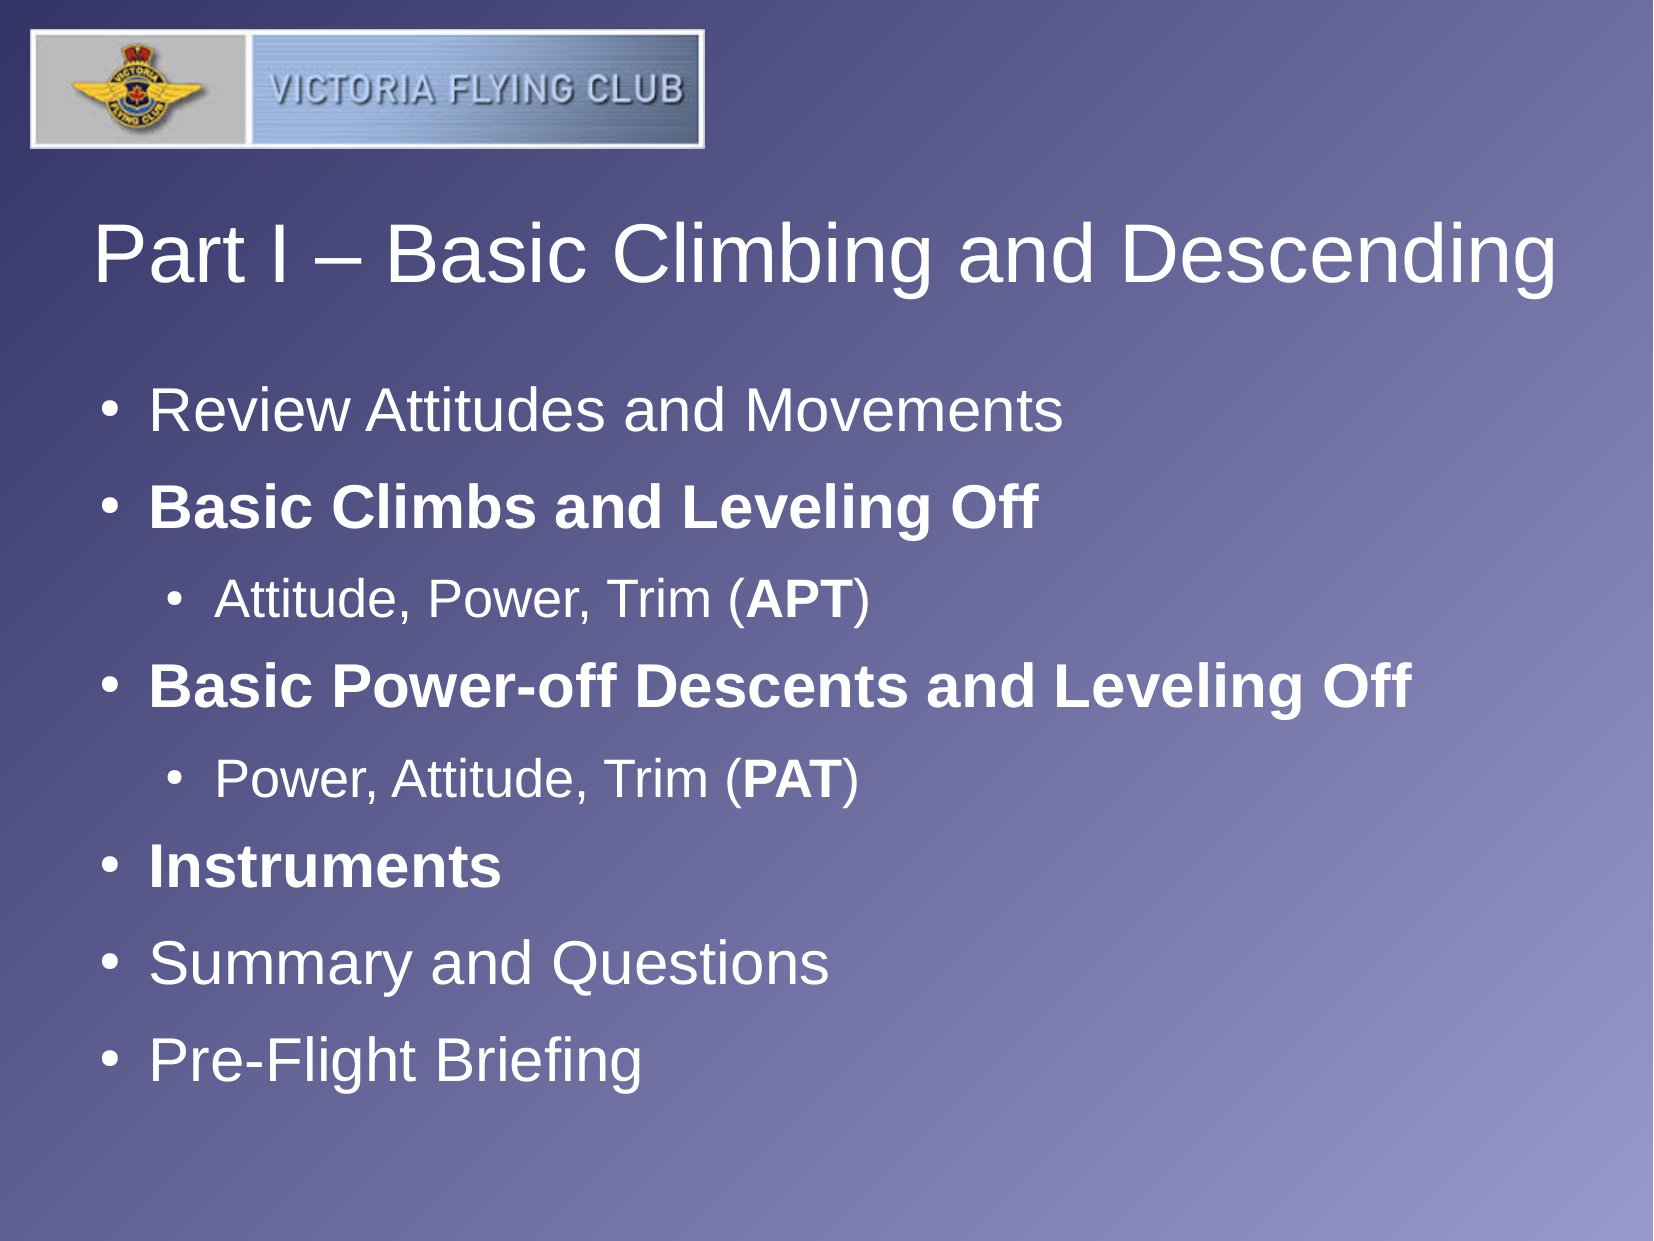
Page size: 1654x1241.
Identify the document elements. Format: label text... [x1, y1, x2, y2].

title Part I – Basic Climbing and Descending [82, 150, 1571, 358]
picture [30, 29, 705, 149]
list Review Attitudes and Movements Basic Climbs and Leveling Off Attitude, Power, Trim (APT) Basic Power-off Descents and Leveling Off Power, Attitude, Trim (PAT) Instruments Summary and Questions Pre-Flight Briefing [82, 375, 1571, 1095]
